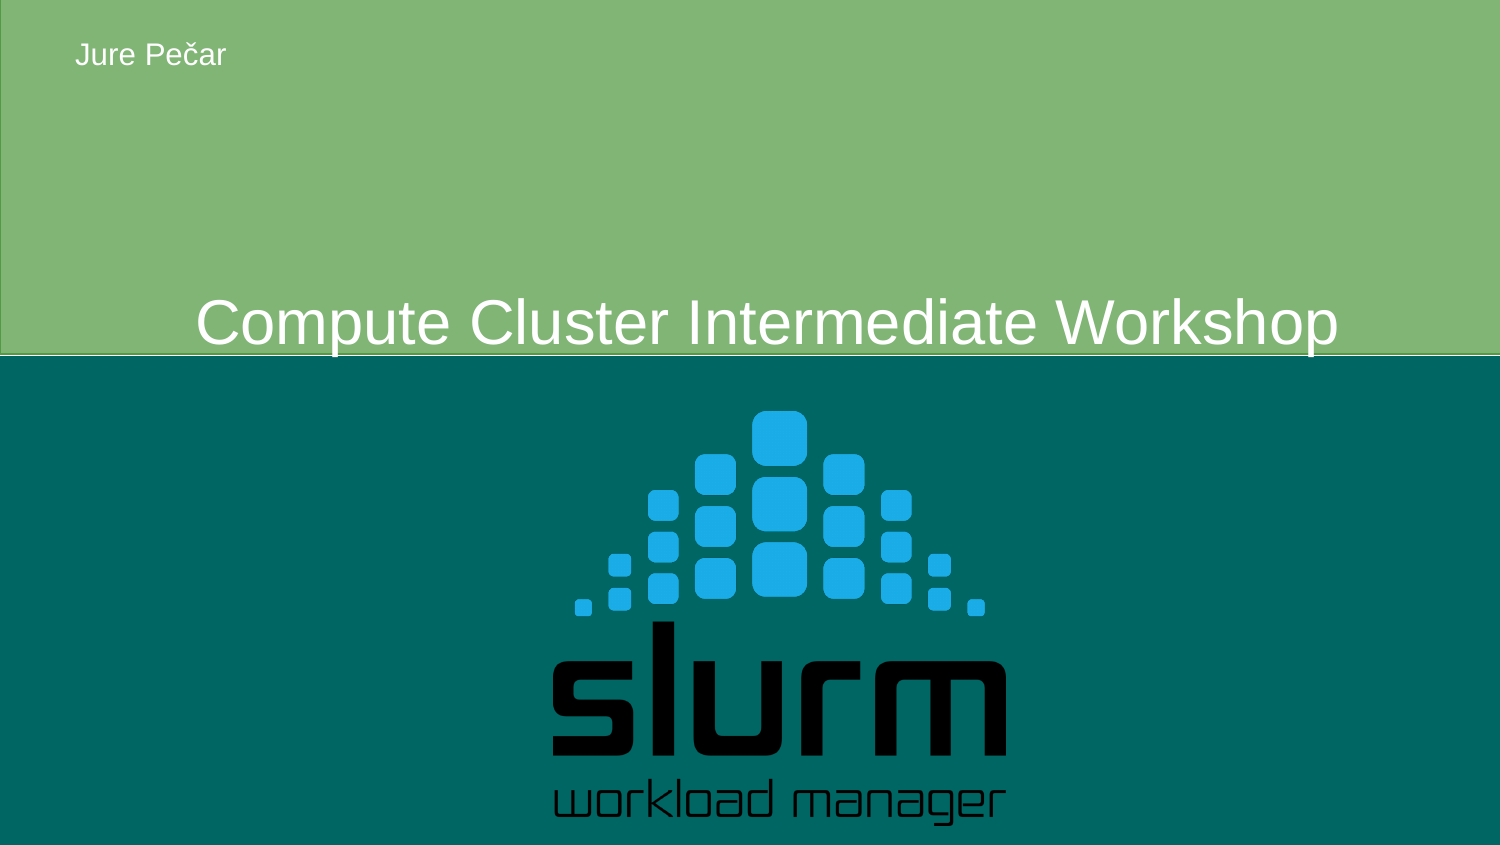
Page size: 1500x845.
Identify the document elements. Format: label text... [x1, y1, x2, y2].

picture [553, 411, 1006, 826]
subtitle Jure Pečar [75, 33, 1425, 688]
